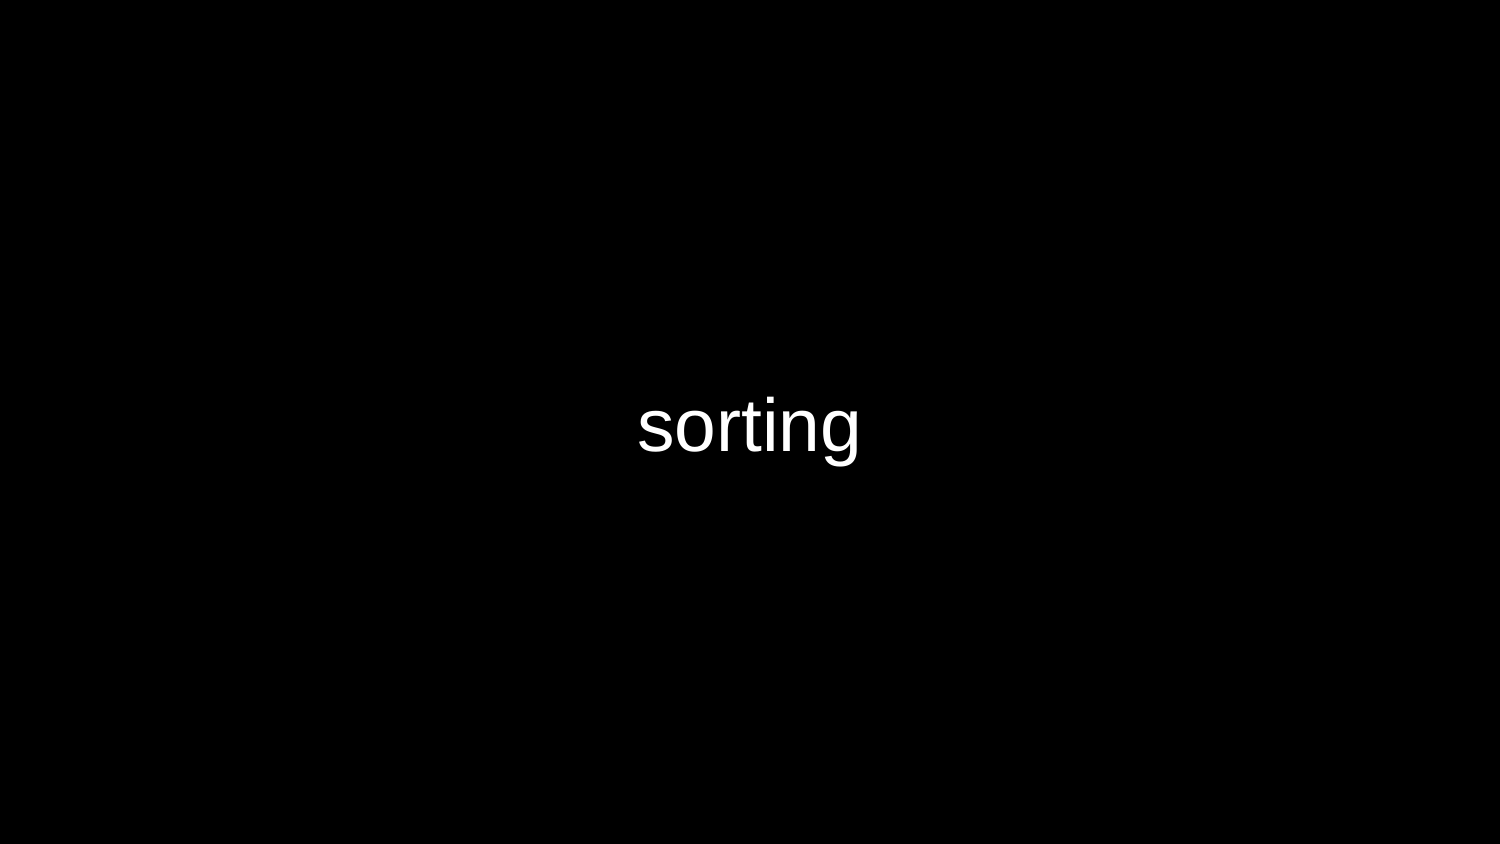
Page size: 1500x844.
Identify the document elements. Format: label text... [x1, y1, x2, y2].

title sorting [51, 352, 1449, 491]
